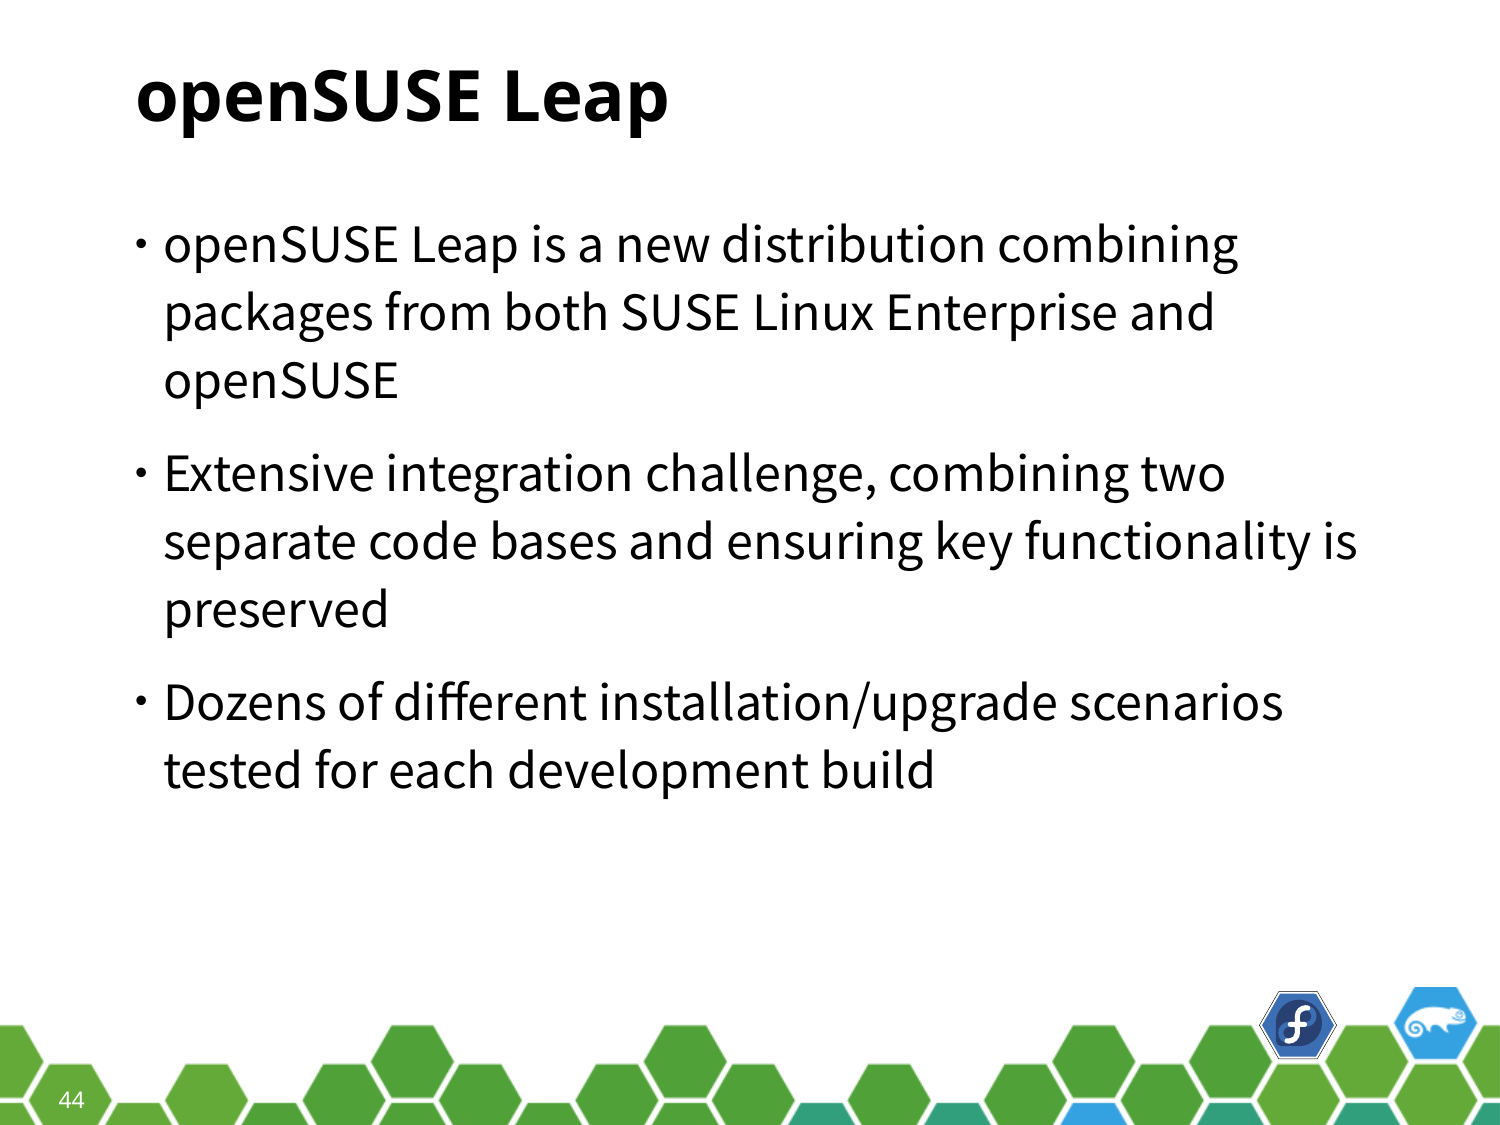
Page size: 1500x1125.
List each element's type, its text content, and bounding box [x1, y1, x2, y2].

title openSUSE Leap [135, 12, 1372, 175]
list openSUSE Leap is a new distribution combining packages from both SUSE Linux Enterprise and openSUSE Extensive integration challenge, combining two separate code bases and ensuring key functionality is preserved Dozens of different installation/upgrade scenarios tested for each development build [135, 208, 1372, 862]
picture [0, 987, 1500, 1125]
